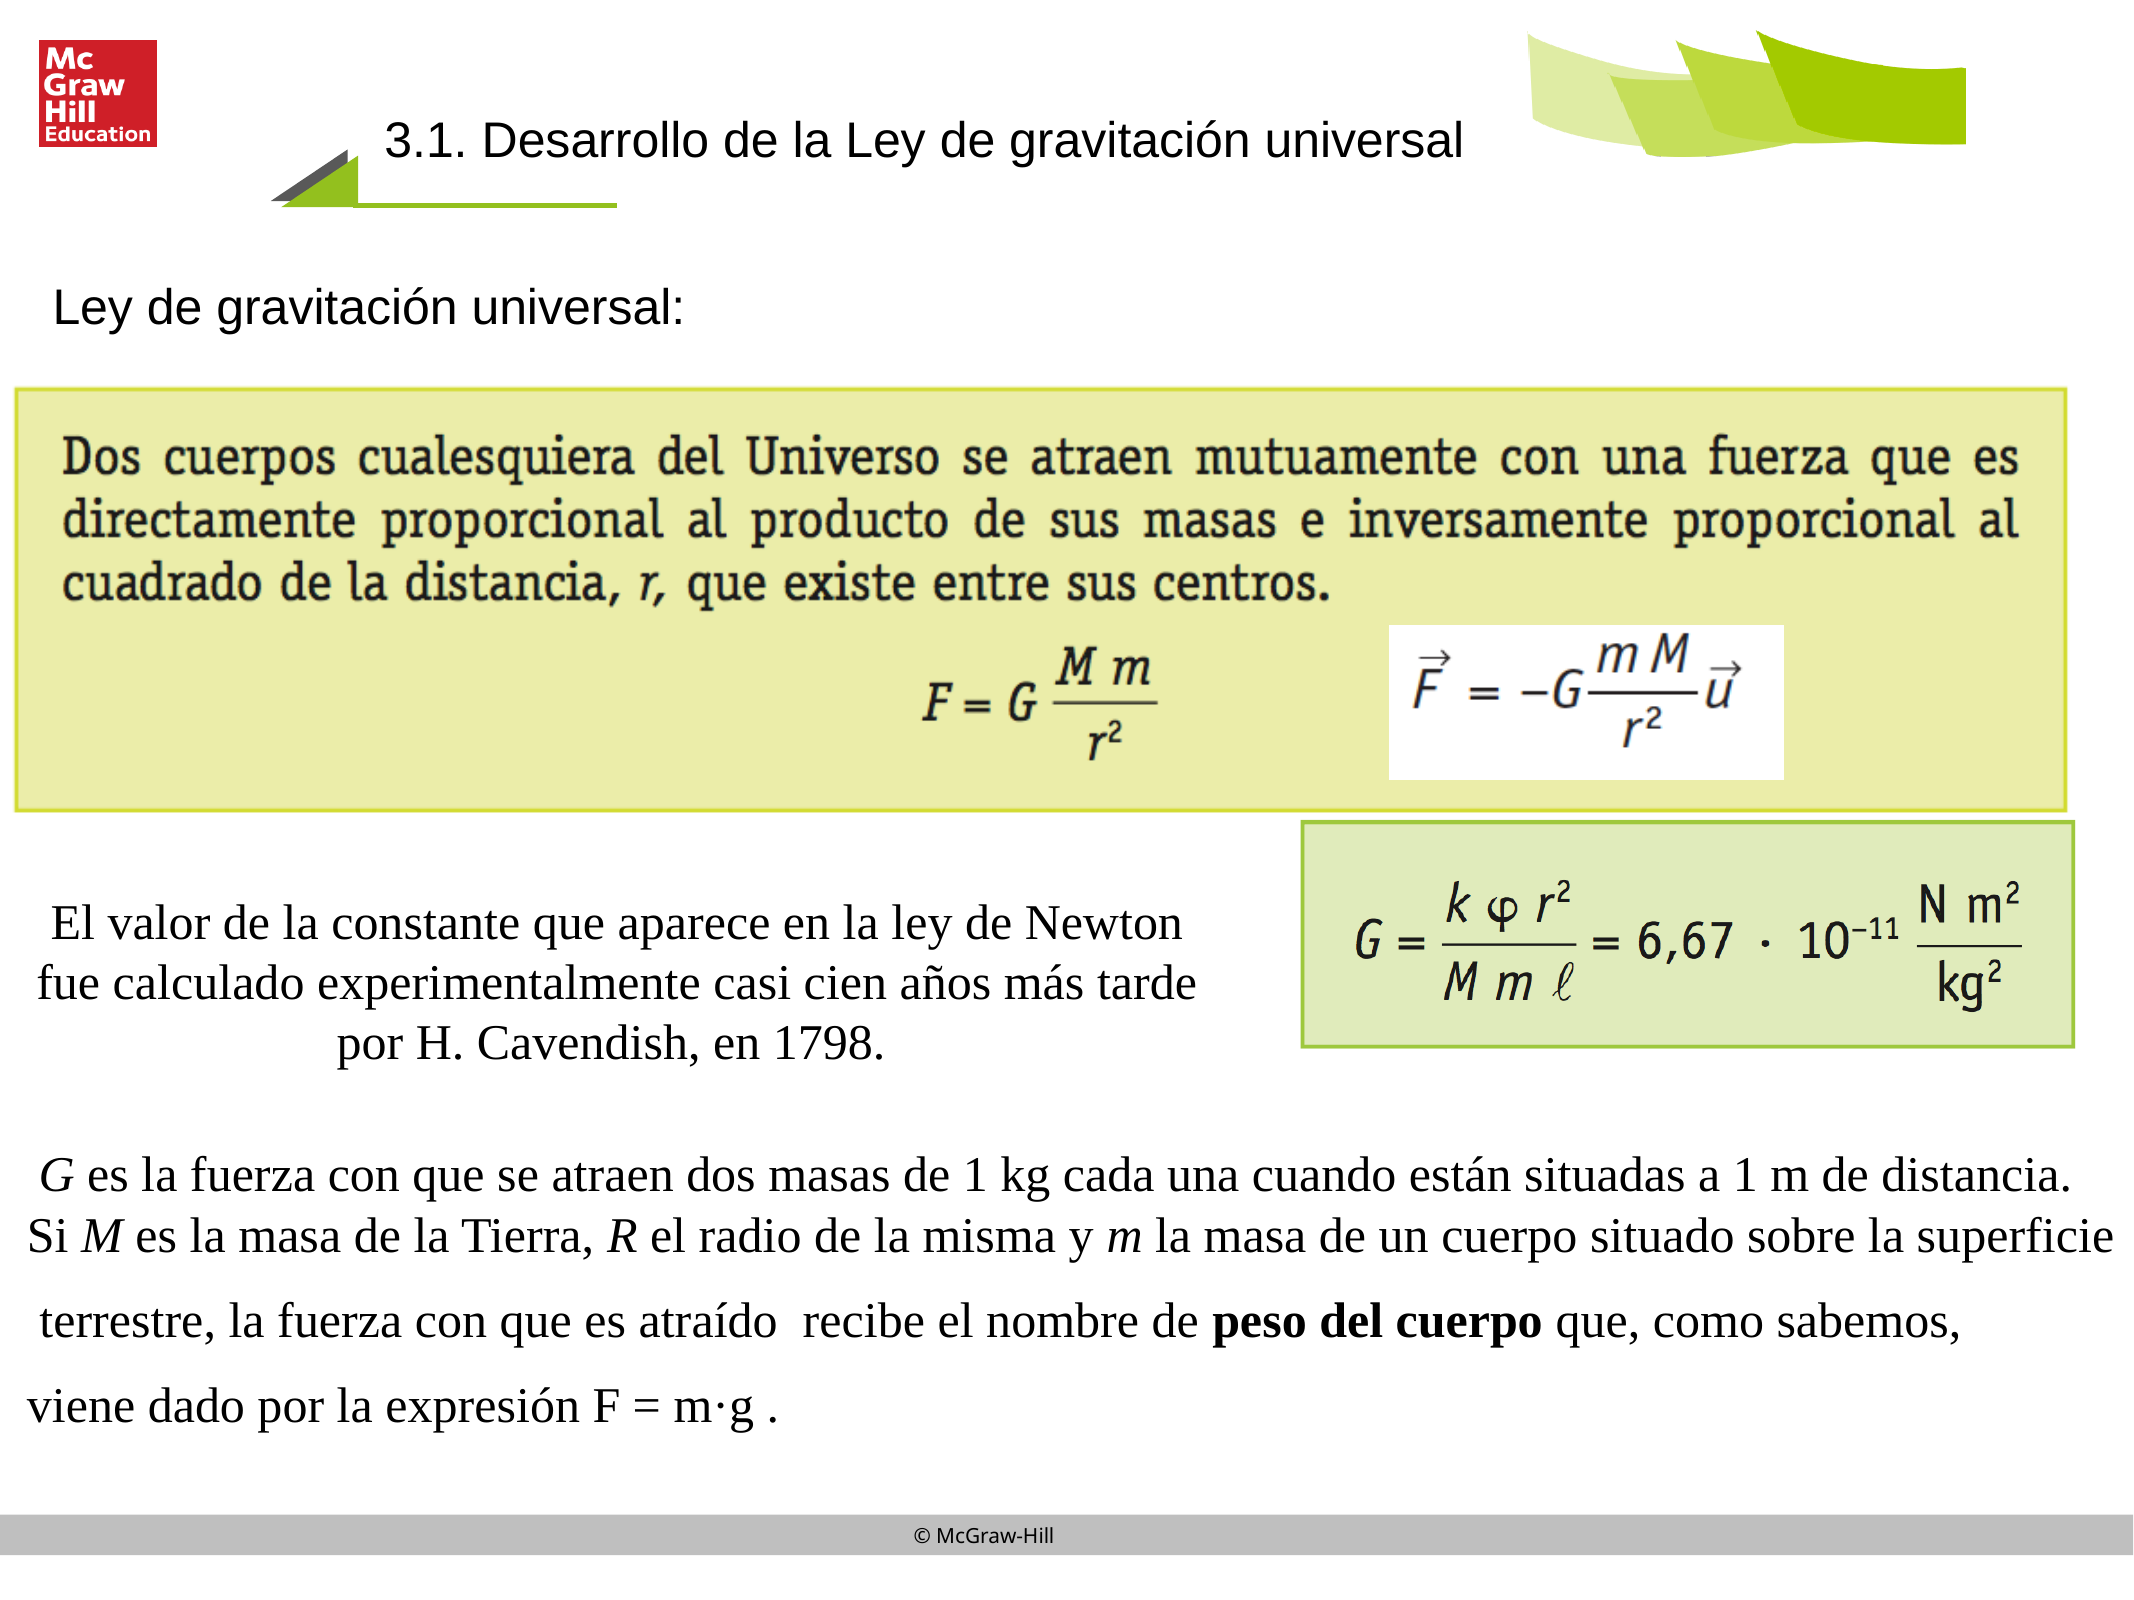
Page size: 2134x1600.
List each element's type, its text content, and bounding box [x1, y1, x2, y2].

text_box El valor de la constante que aparece en la ley de Newton fue calculado experimentalmente casi cien años más tarde por H. Cavendish, en 1798. [15, 881, 1219, 1078]
picture [1387, 30, 1966, 157]
text_box G es la fuerza con que se atraen dos masas de 1 kg cada una cuando están situadas a 1 m de distancia. [30, 1133, 2104, 1194]
text_box Ley de gravitación universal: [44, 265, 695, 343]
text_box [0, 1514, 2134, 1556]
picture [8, 372, 2082, 1057]
text_box [270, 149, 359, 208]
picture [39, 40, 157, 147]
text_box Si M es la masa de la Tierra, R el radio de la misma y m la masa de un cuerpo situado sobre la superficie terrestre, la fuerza con que es atraído recibe el nombre de peso del cuerpo que, como sabemos, viene dado por la expresión F = m·g . [18, 1194, 2124, 1442]
text_box © McGraw-Hill [707, 1514, 1261, 1555]
text_box 3.1. Desarrollo de la Ley de gravitación universal [376, 98, 1504, 176]
